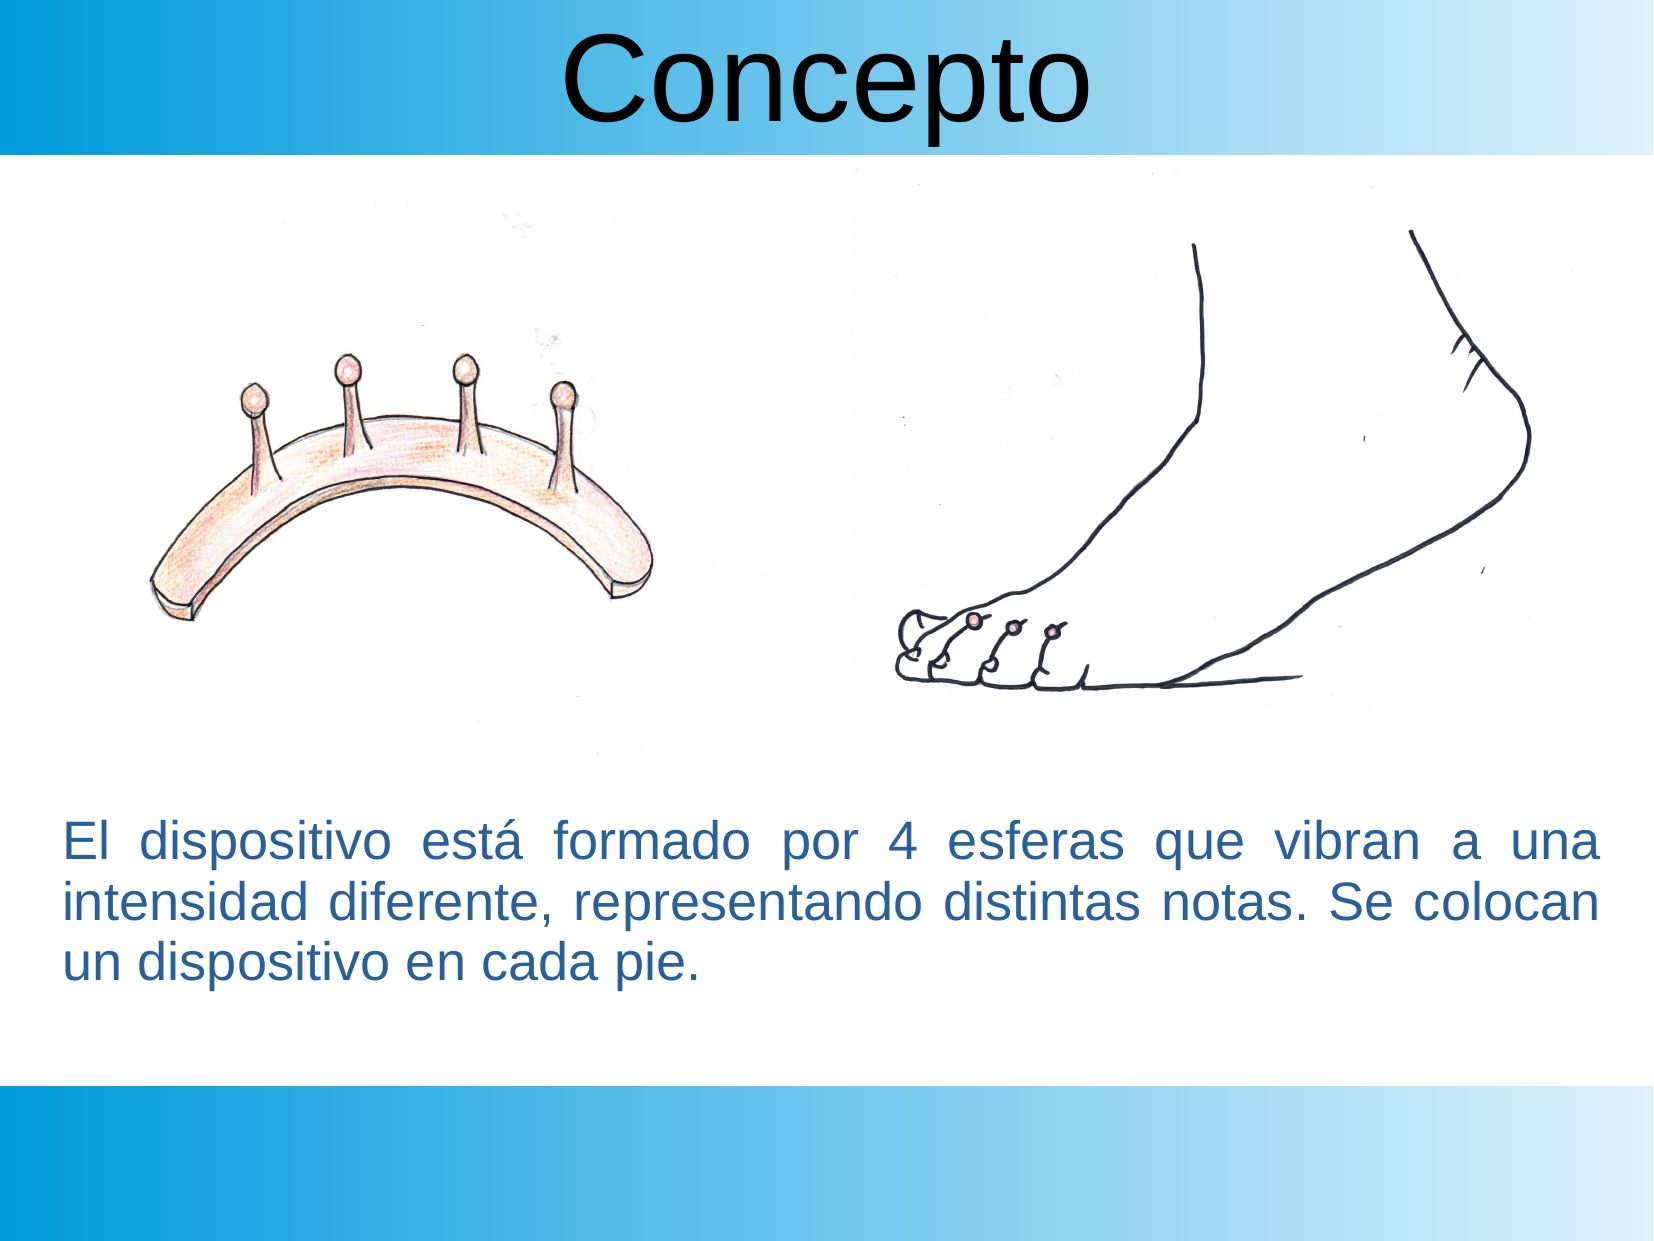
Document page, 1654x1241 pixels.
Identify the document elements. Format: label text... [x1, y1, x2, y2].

picture [850, 165, 1583, 709]
picture [47, 200, 780, 756]
text_box El dispositivo está formado por 4 esferas que vibran a una intensidad diferente, representando distintas notas. Se colocan un dispositivo en cada pie. [47, 803, 1619, 1168]
title Concepto [82, 7, 1571, 148]
